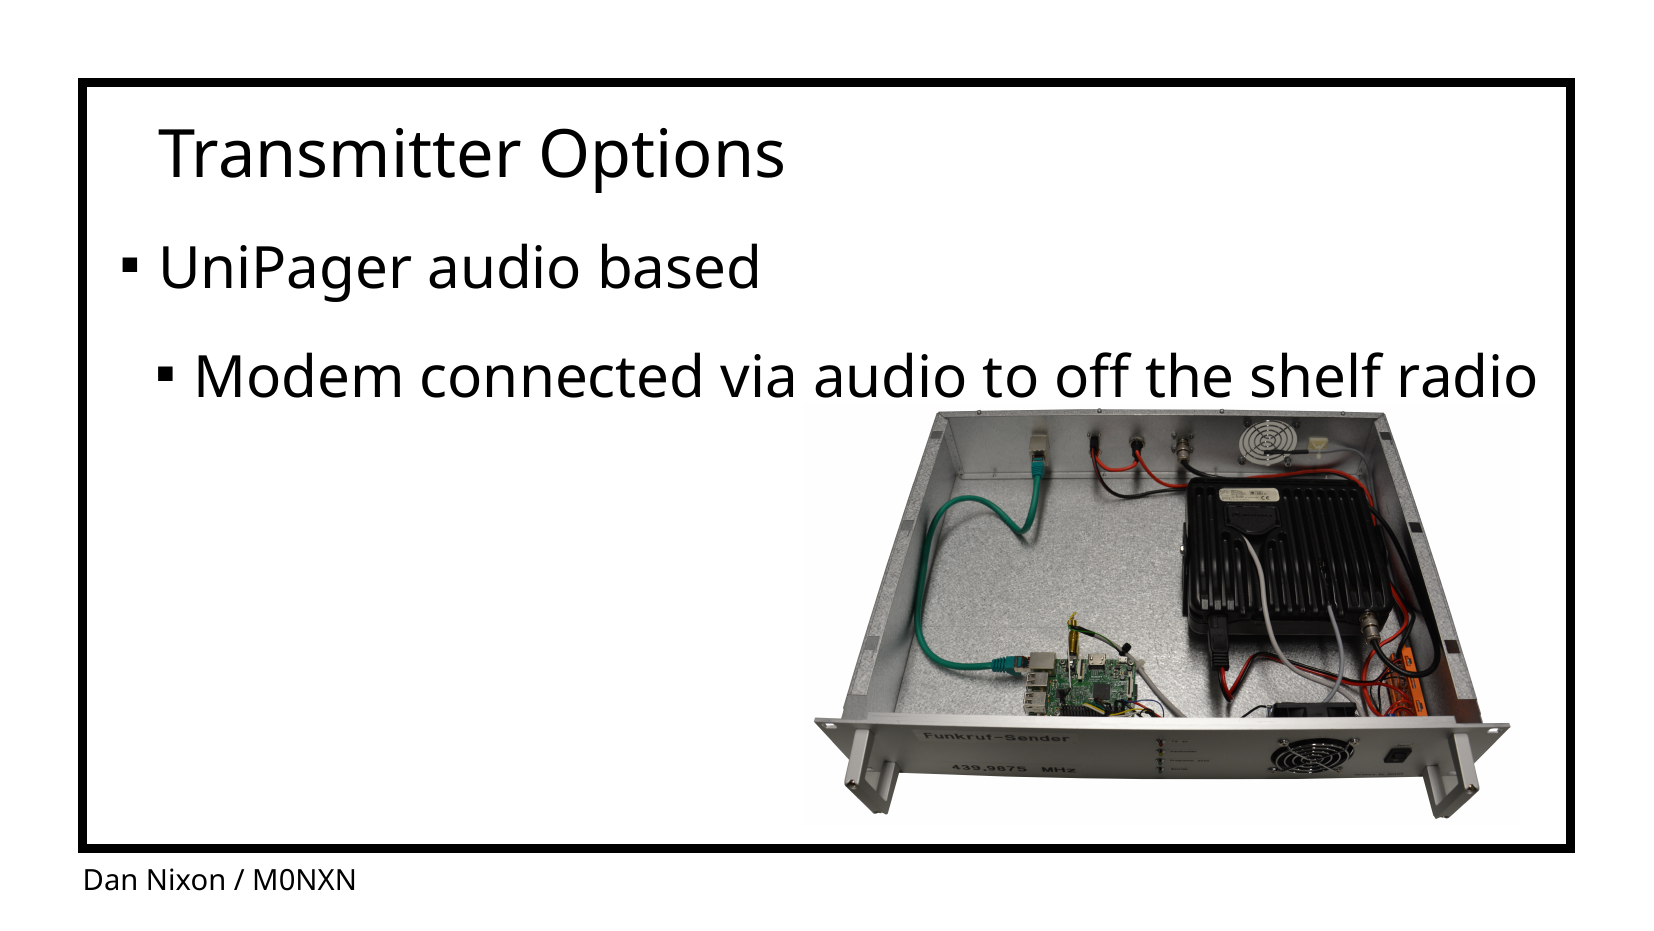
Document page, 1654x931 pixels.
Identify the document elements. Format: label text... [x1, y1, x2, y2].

subtitle Transmitter Options UniPager audio based Modem connected via audio to off the shelf radio [82, 82, 1571, 849]
picture [803, 402, 1520, 826]
